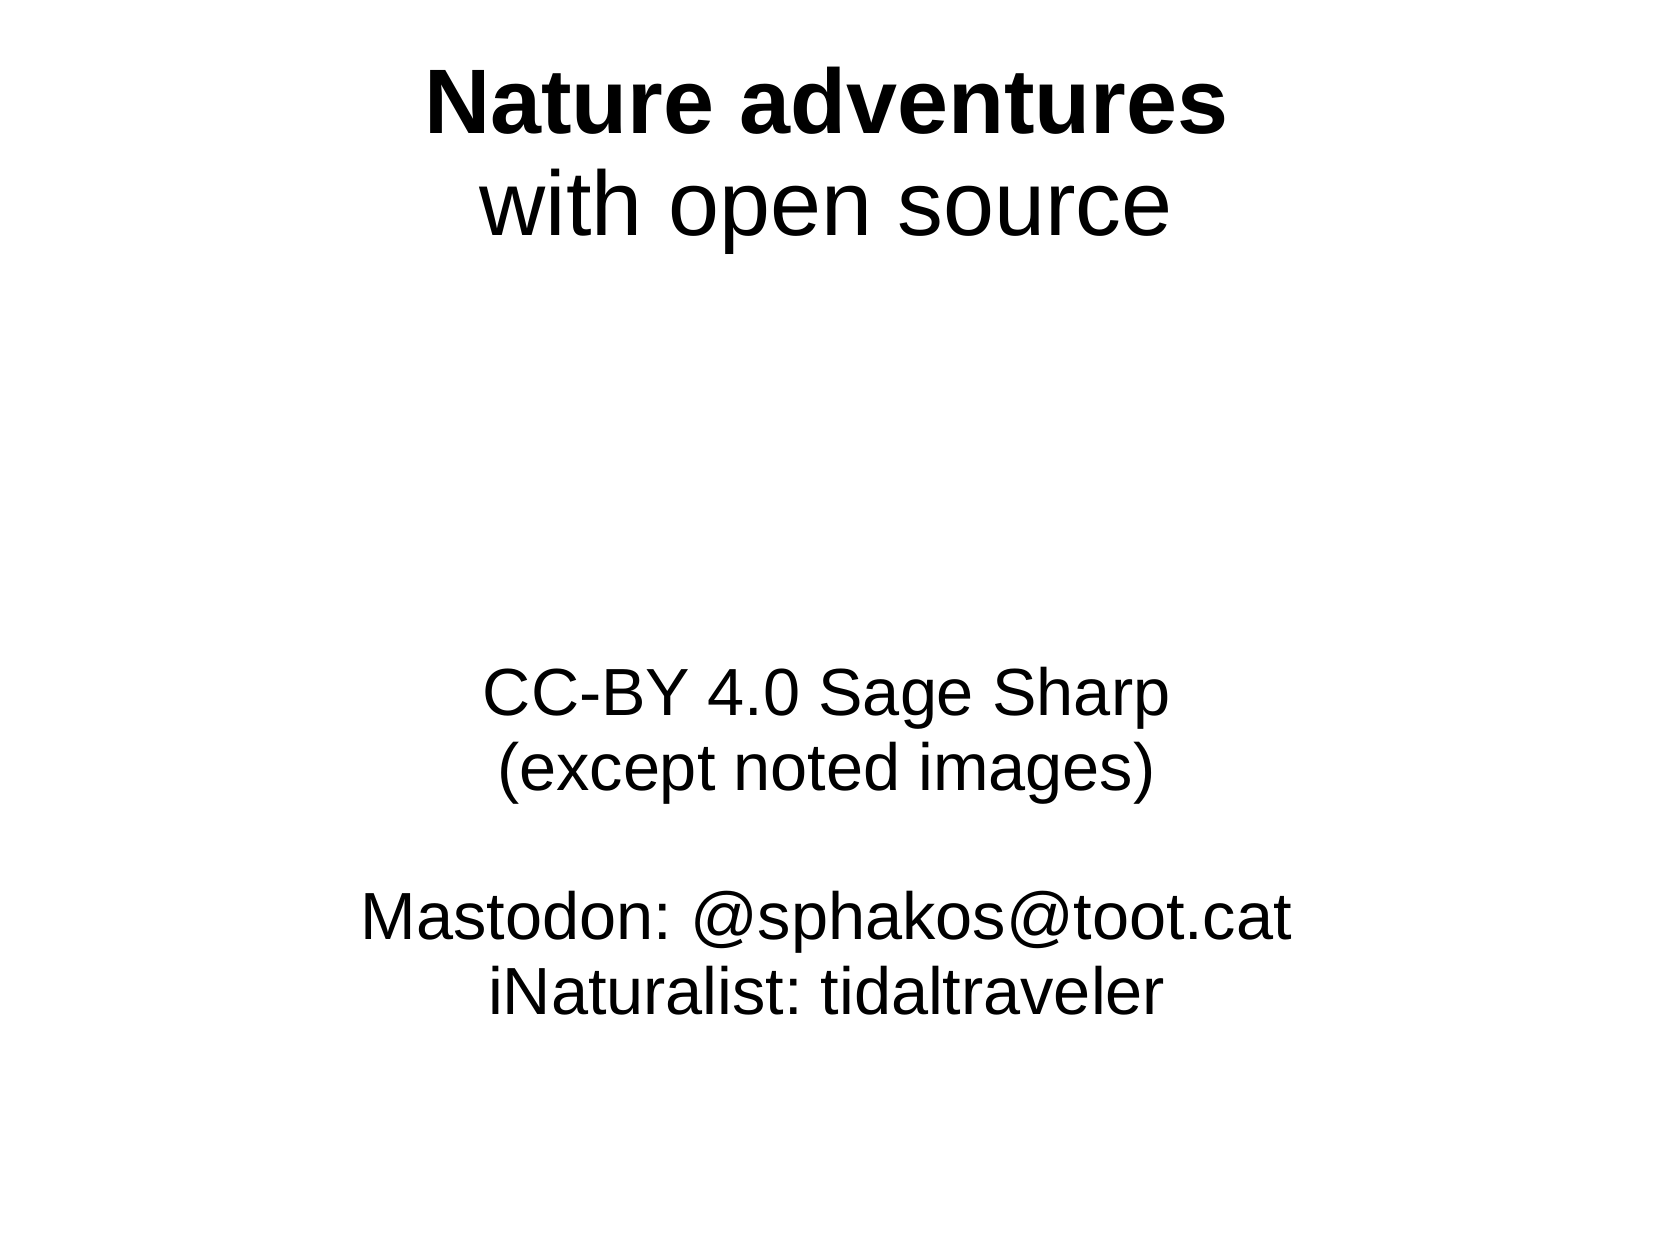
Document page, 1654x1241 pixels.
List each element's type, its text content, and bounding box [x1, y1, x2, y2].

title Nature adventures with open source [82, 49, 1571, 257]
subtitle CC-BY 4.0 Sage Sharp (except noted images) Mastodon: @sphakos@toot.cat iNaturalist: tidaltraveler [82, 655, 1571, 1030]
